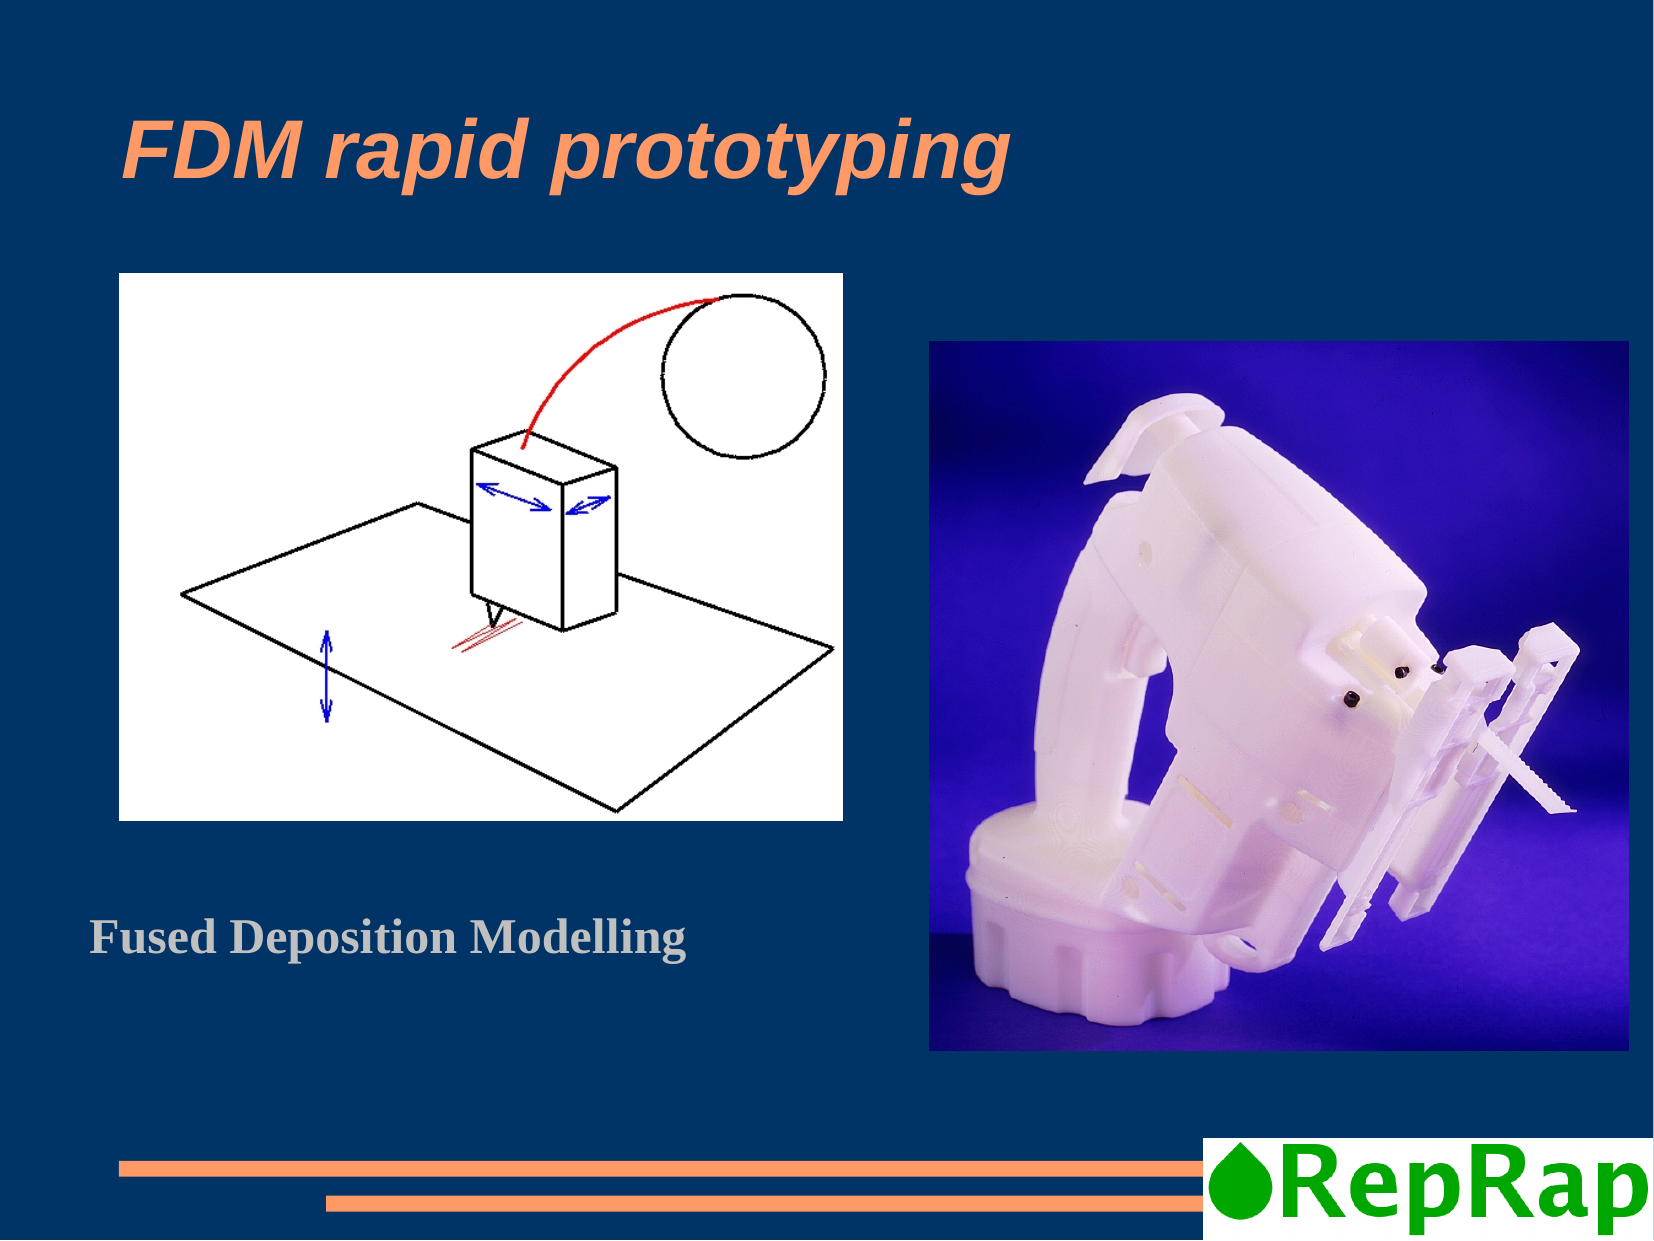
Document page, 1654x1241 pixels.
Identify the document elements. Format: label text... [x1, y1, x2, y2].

picture [929, 341, 1629, 1051]
text_box Fused Deposition Modelling [89, 908, 954, 967]
picture [1203, 1138, 1654, 1241]
title FDM rapid prototyping [121, 46, 1534, 254]
picture [119, 273, 843, 821]
